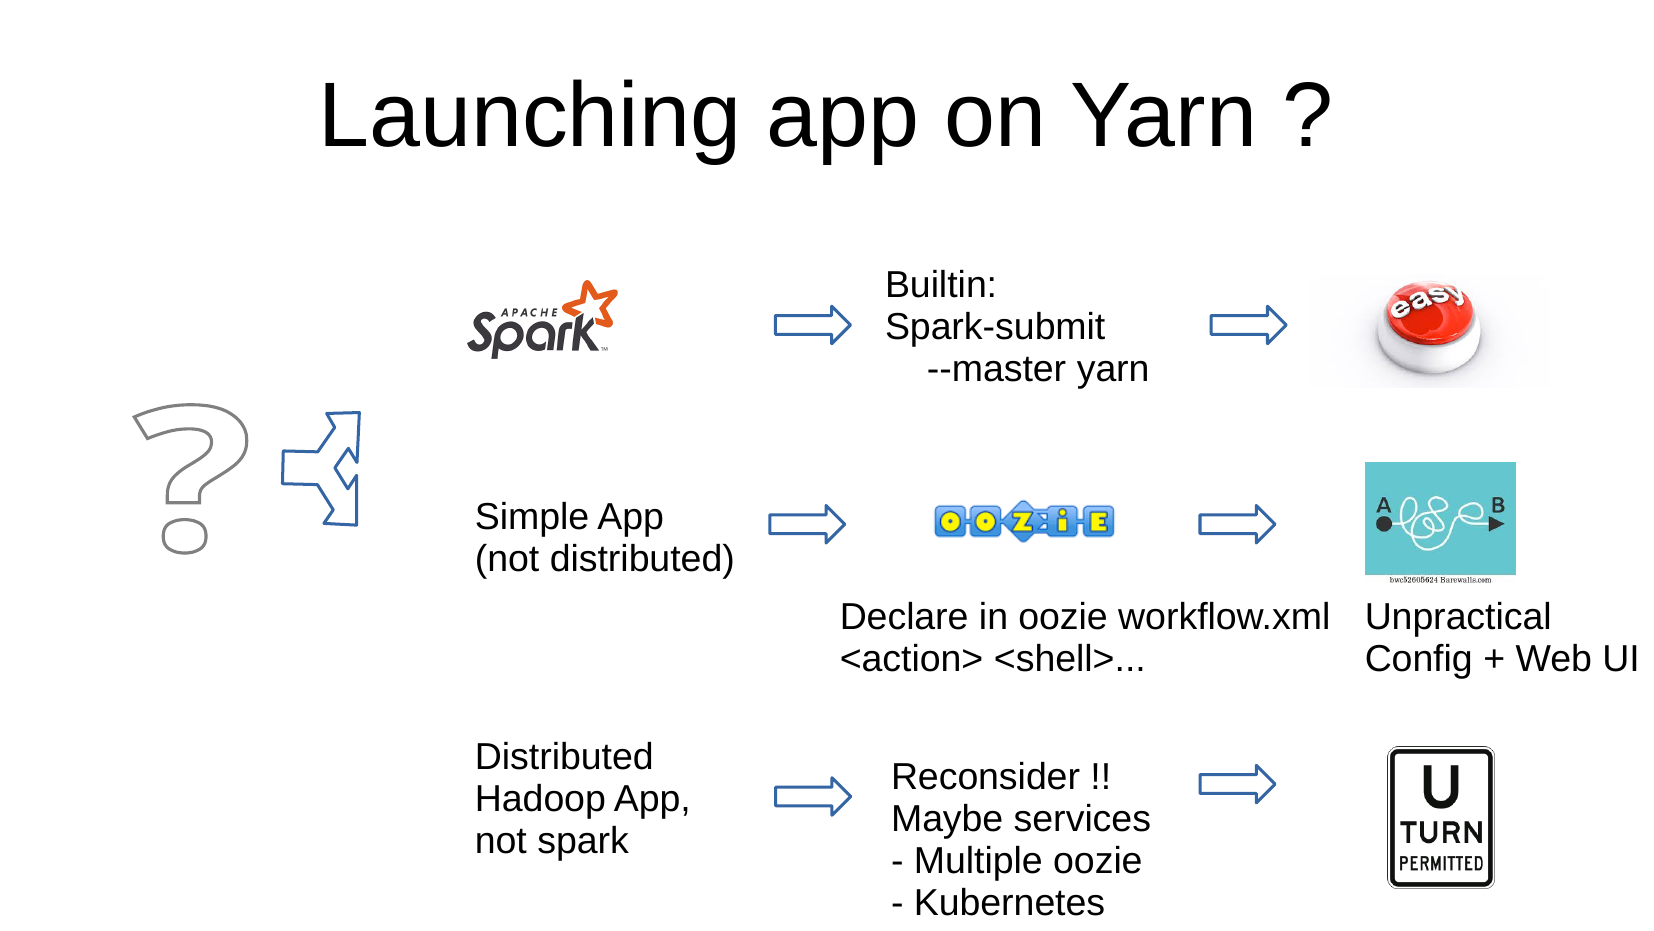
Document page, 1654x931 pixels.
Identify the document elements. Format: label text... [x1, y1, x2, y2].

picture [467, 280, 618, 359]
picture [1365, 462, 1516, 584]
text_box ? [163, 519, 207, 554]
text_box ? [134, 404, 247, 503]
text_box Builtin: Spark-submit --master yarn [870, 256, 1165, 397]
text_box Declare in oozie workflow.xml <action> <shell>... [825, 588, 1346, 688]
title Launching app on Yarn ? [82, 37, 1571, 193]
text_box Distributed Hadoop App, not spark [460, 728, 707, 870]
text_box Simple App (not distributed) [460, 487, 751, 587]
picture [1308, 274, 1550, 388]
picture [836, 519, 841, 529]
text_box Unpractical Config + Web UI [1350, 588, 1654, 688]
picture [1387, 746, 1495, 889]
picture [1202, 517, 1212, 532]
picture [836, 420, 1212, 588]
text_box Reconsider !! Maybe services - Multiple oozie - Kubernetes [876, 748, 1167, 931]
